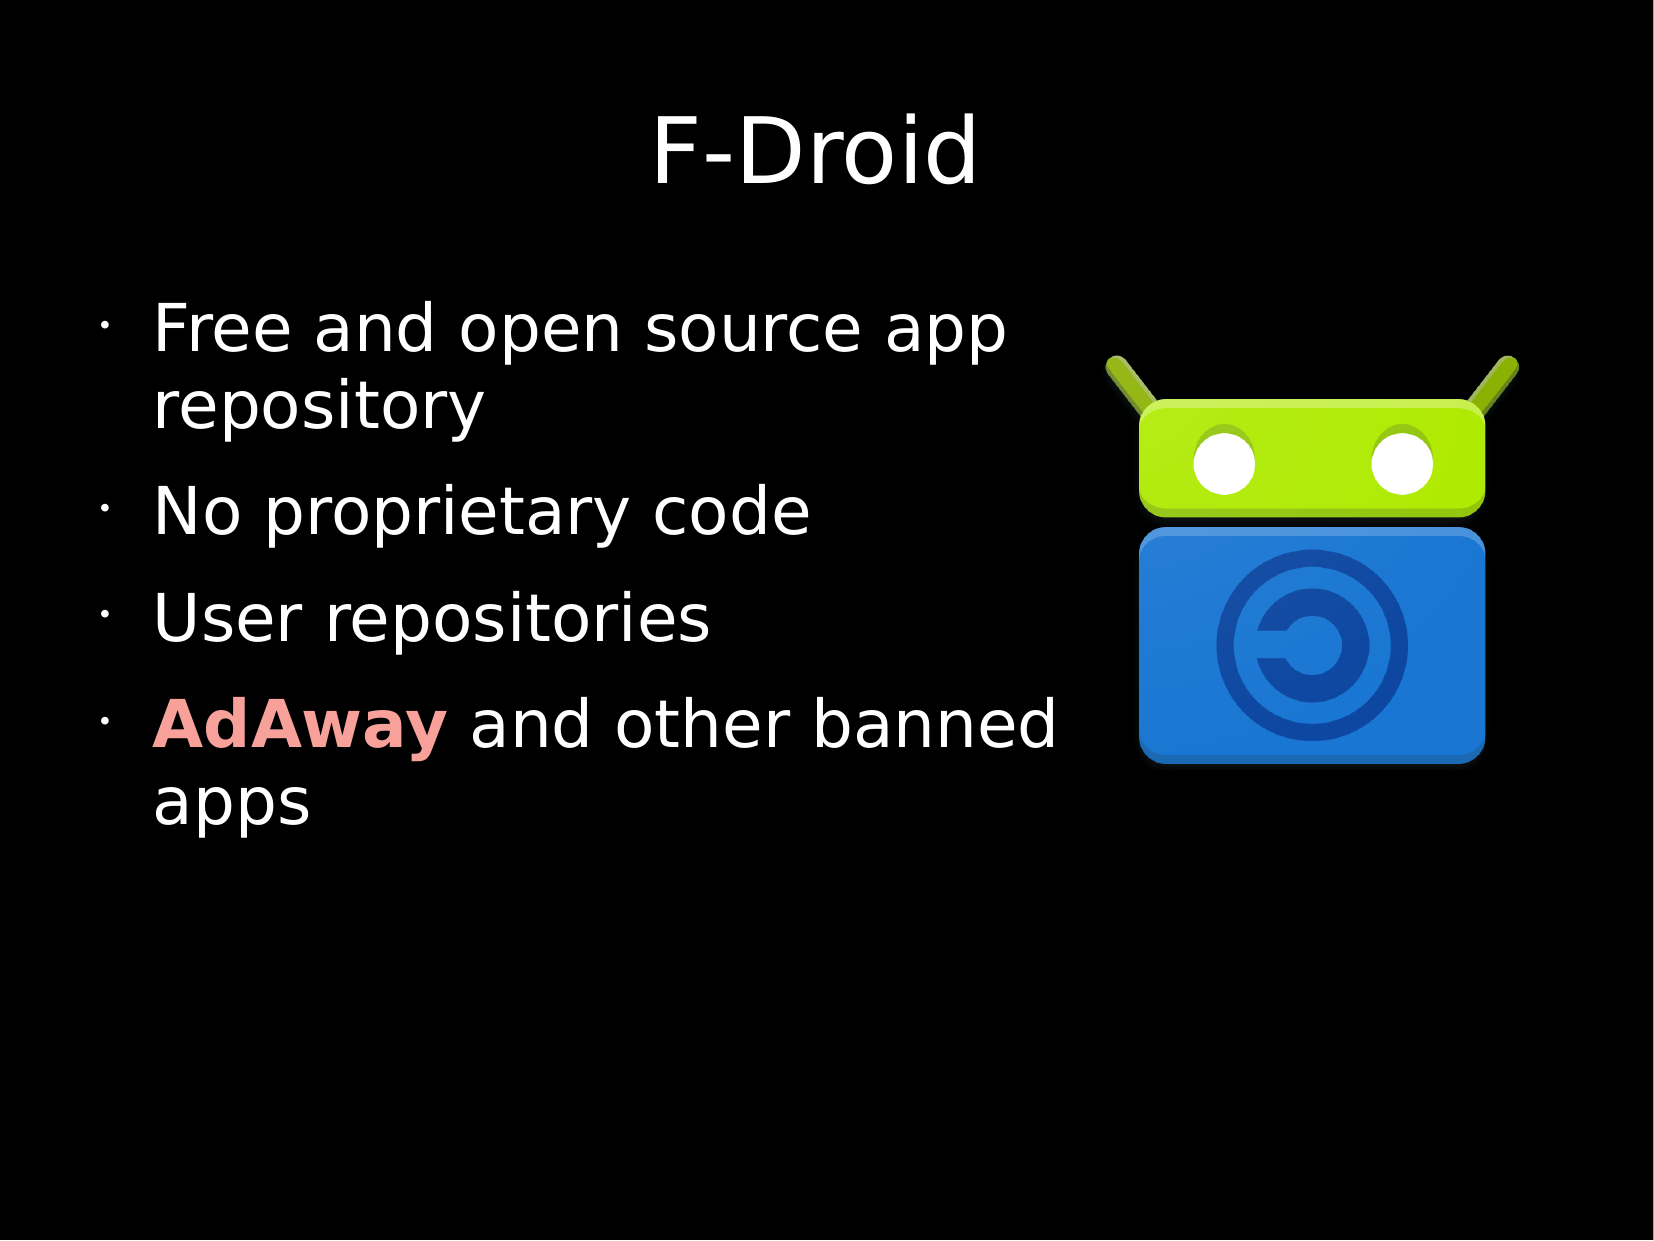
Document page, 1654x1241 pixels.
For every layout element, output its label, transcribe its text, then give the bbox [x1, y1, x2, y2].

picture [1093, 344, 1531, 782]
title F-Droid [71, 47, 1561, 256]
list Free and open source app repository No proprietary code User repositories AdAway and other banned apps [82, 290, 1126, 841]
